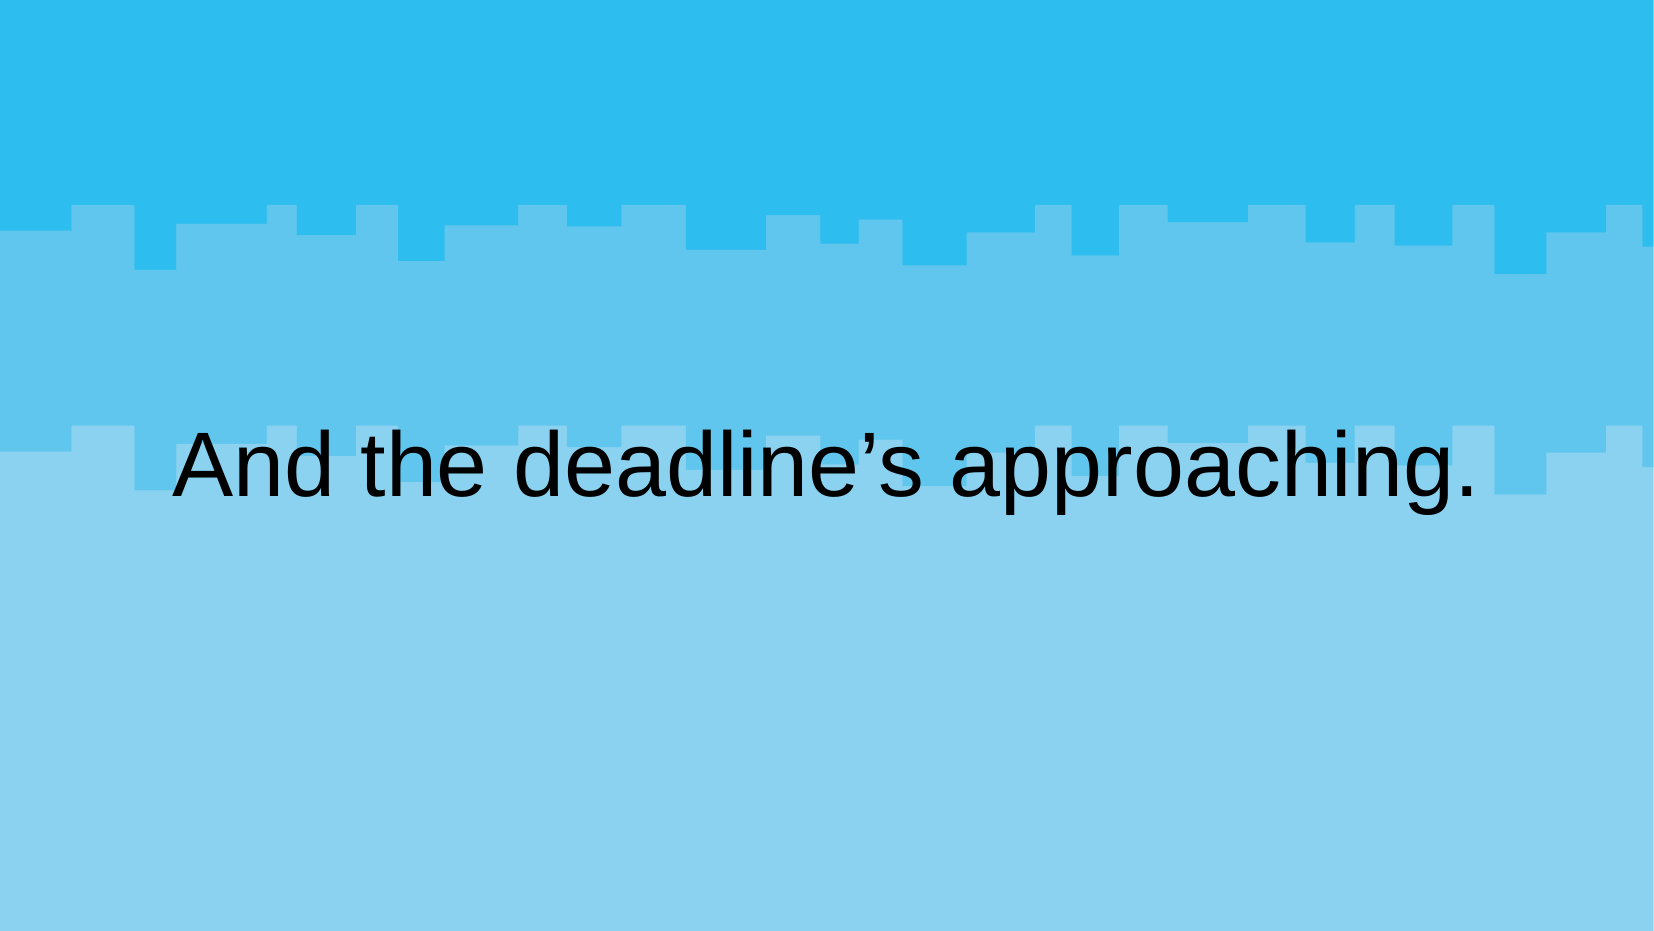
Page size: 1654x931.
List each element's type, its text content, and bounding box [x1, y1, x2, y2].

title And the deadline’s approaching. [82, 395, 1571, 536]
picture [0, 0, 1654, 931]
